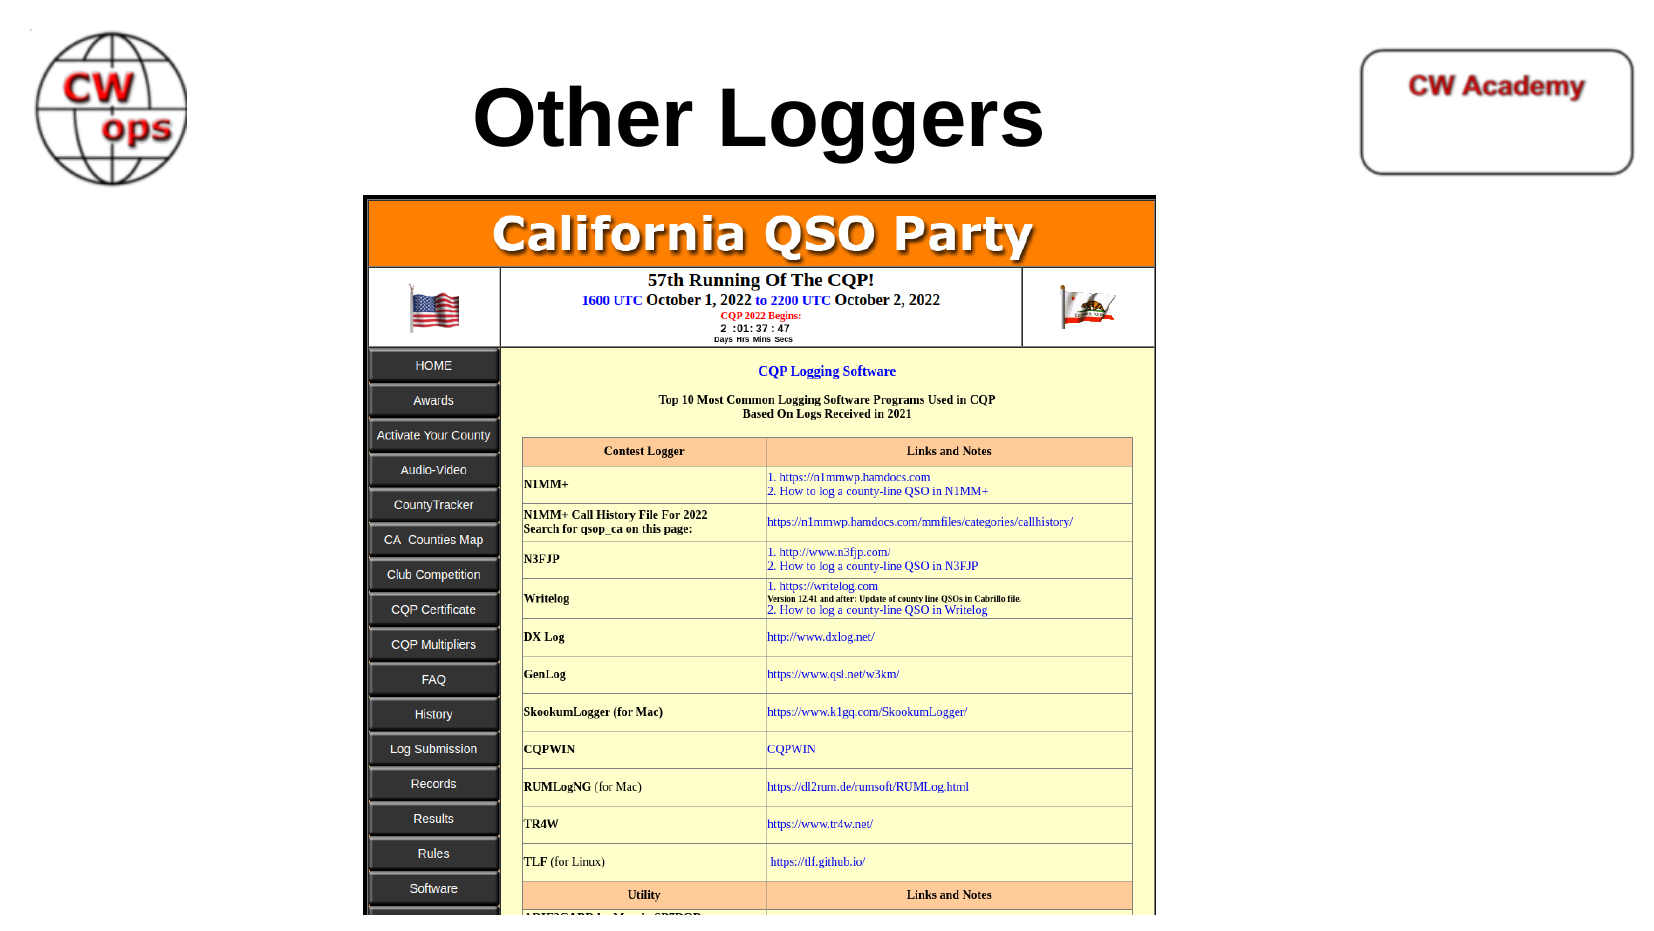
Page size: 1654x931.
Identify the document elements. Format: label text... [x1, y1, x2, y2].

picture [363, 195, 1156, 916]
title Other Loggers [15, 39, 1504, 196]
picture [30, 29, 187, 39]
picture [1350, 37, 1640, 186]
